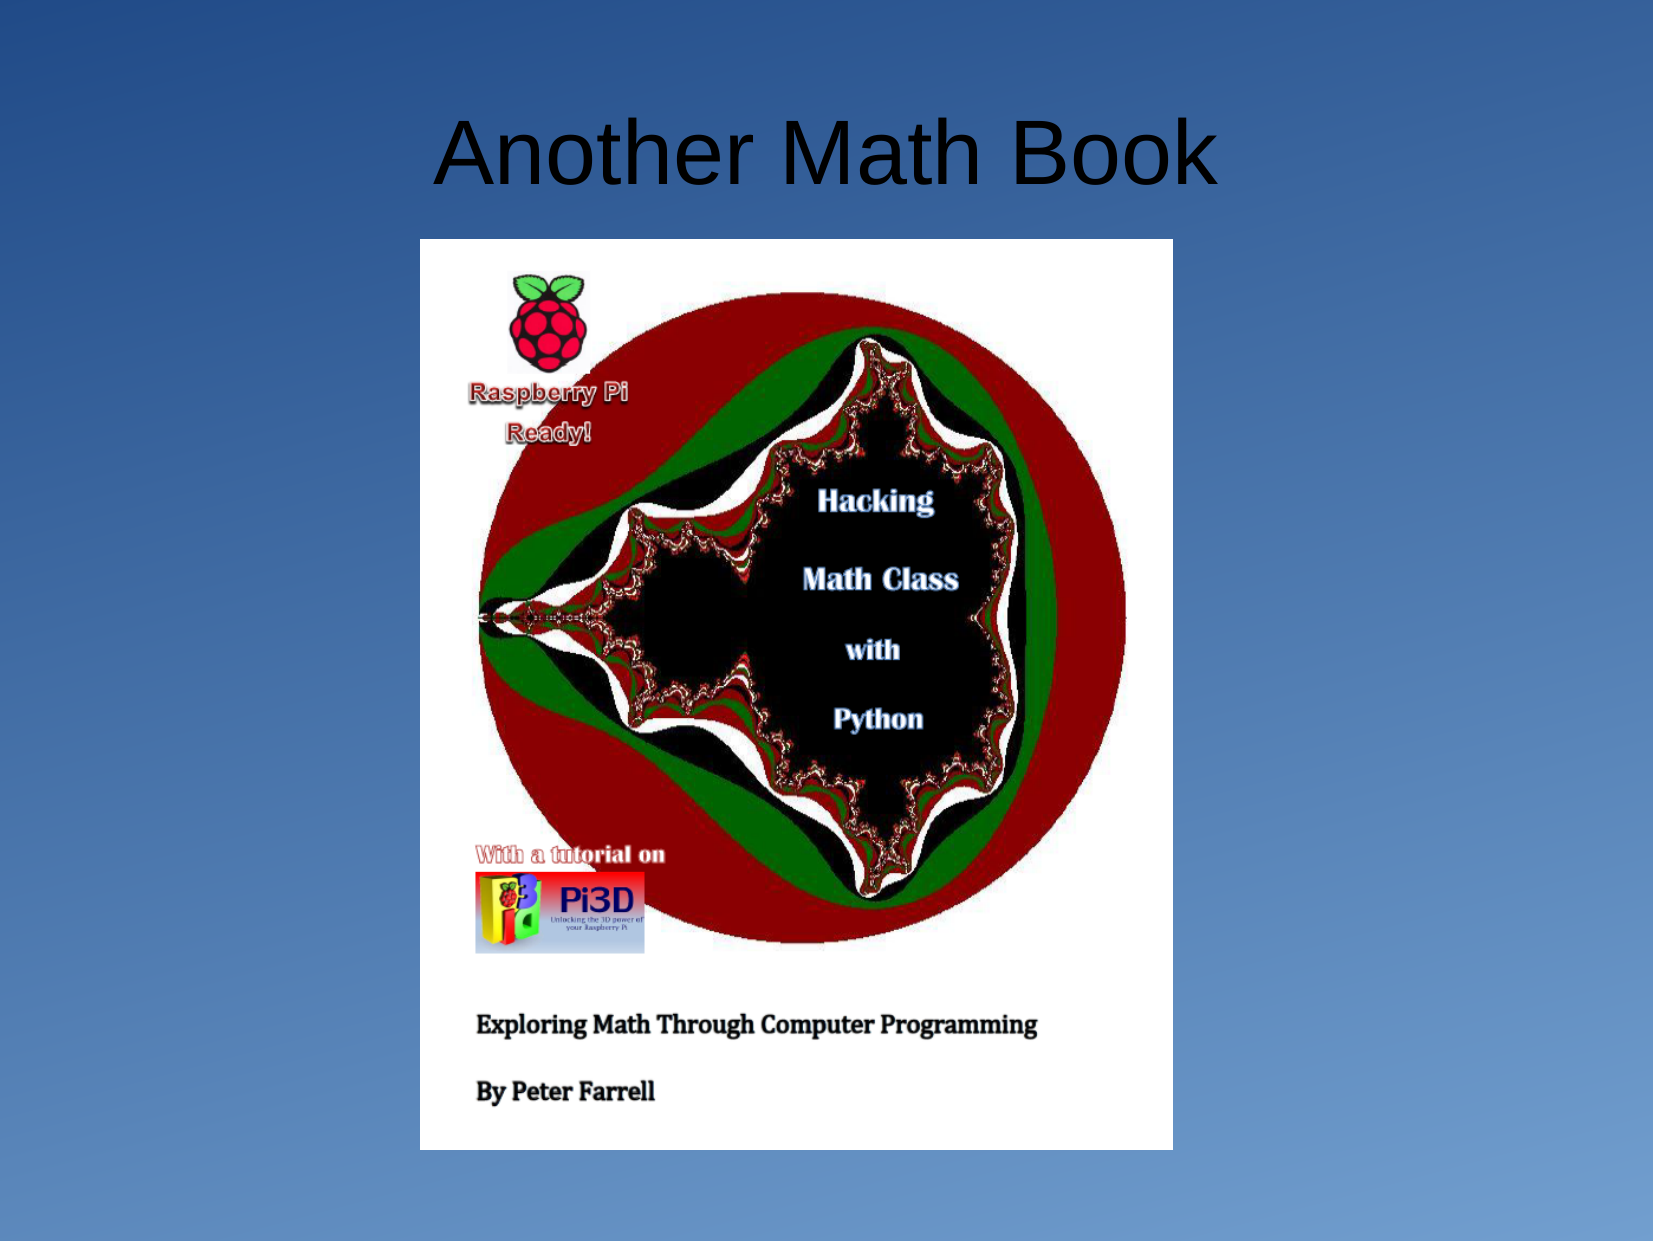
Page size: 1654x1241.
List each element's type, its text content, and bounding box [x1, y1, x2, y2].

picture [420, 239, 1173, 1150]
title Another Math Book [82, 49, 1571, 257]
